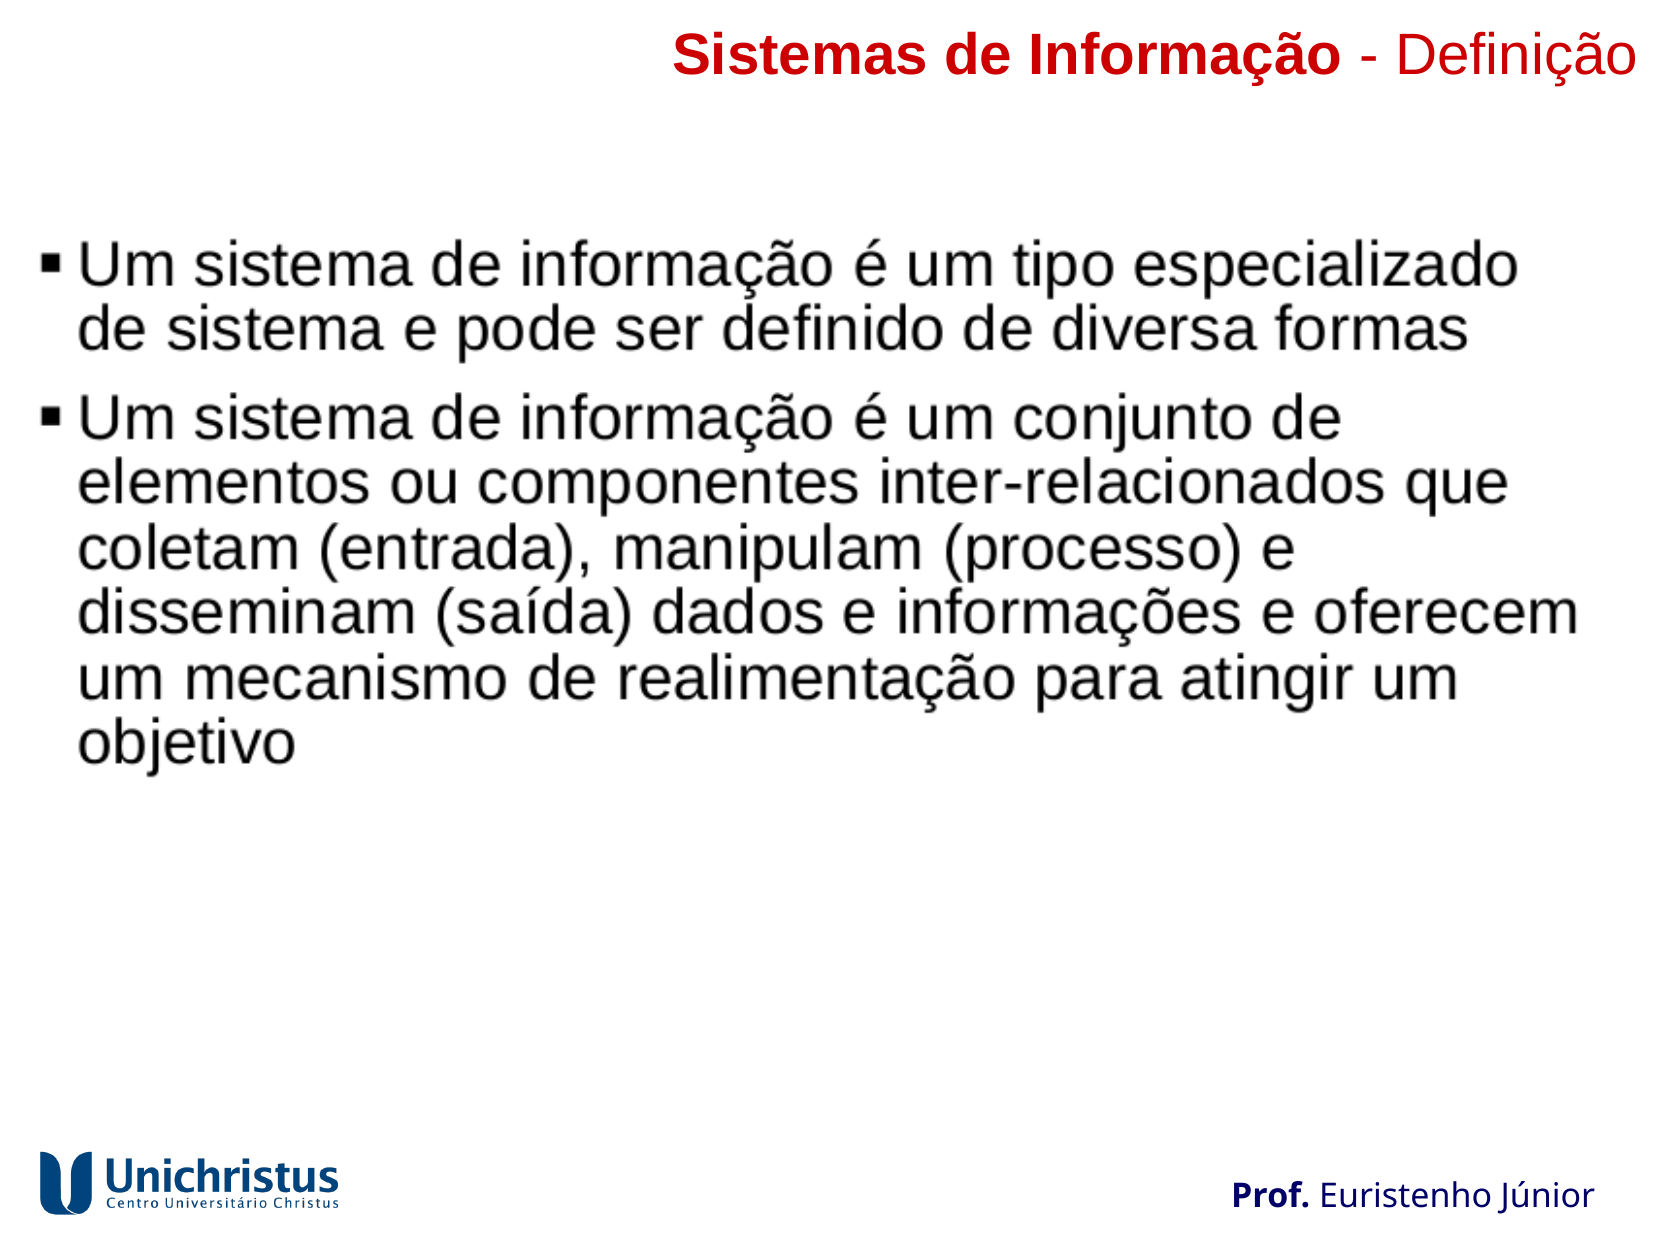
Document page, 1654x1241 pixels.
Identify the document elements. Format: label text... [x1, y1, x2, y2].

picture [35, 1148, 343, 1217]
text_box Prof. Euristenho Júnior [1216, 1163, 1654, 1224]
picture [23, 224, 1595, 789]
text_box Sistemas de Informação - Definição [657, 14, 1654, 95]
